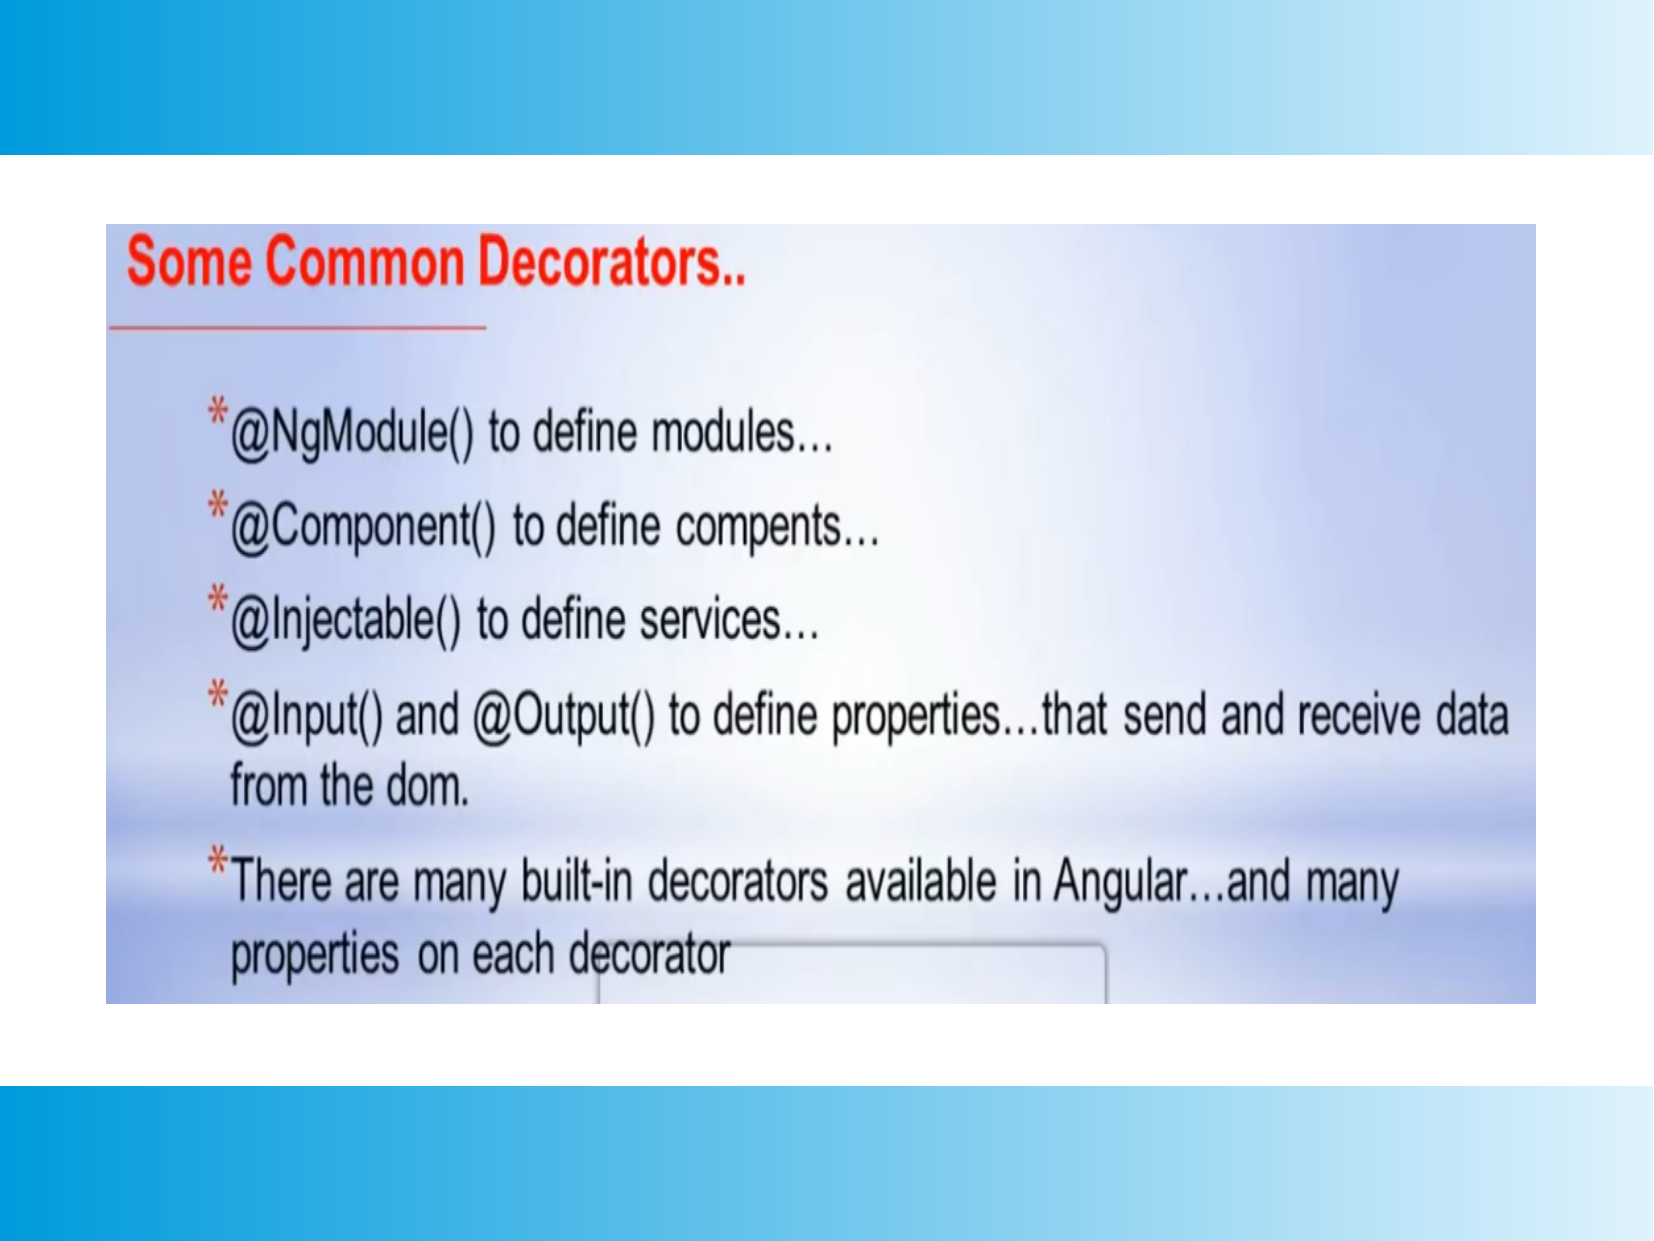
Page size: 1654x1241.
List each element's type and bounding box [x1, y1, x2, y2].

picture [106, 224, 1536, 1004]
